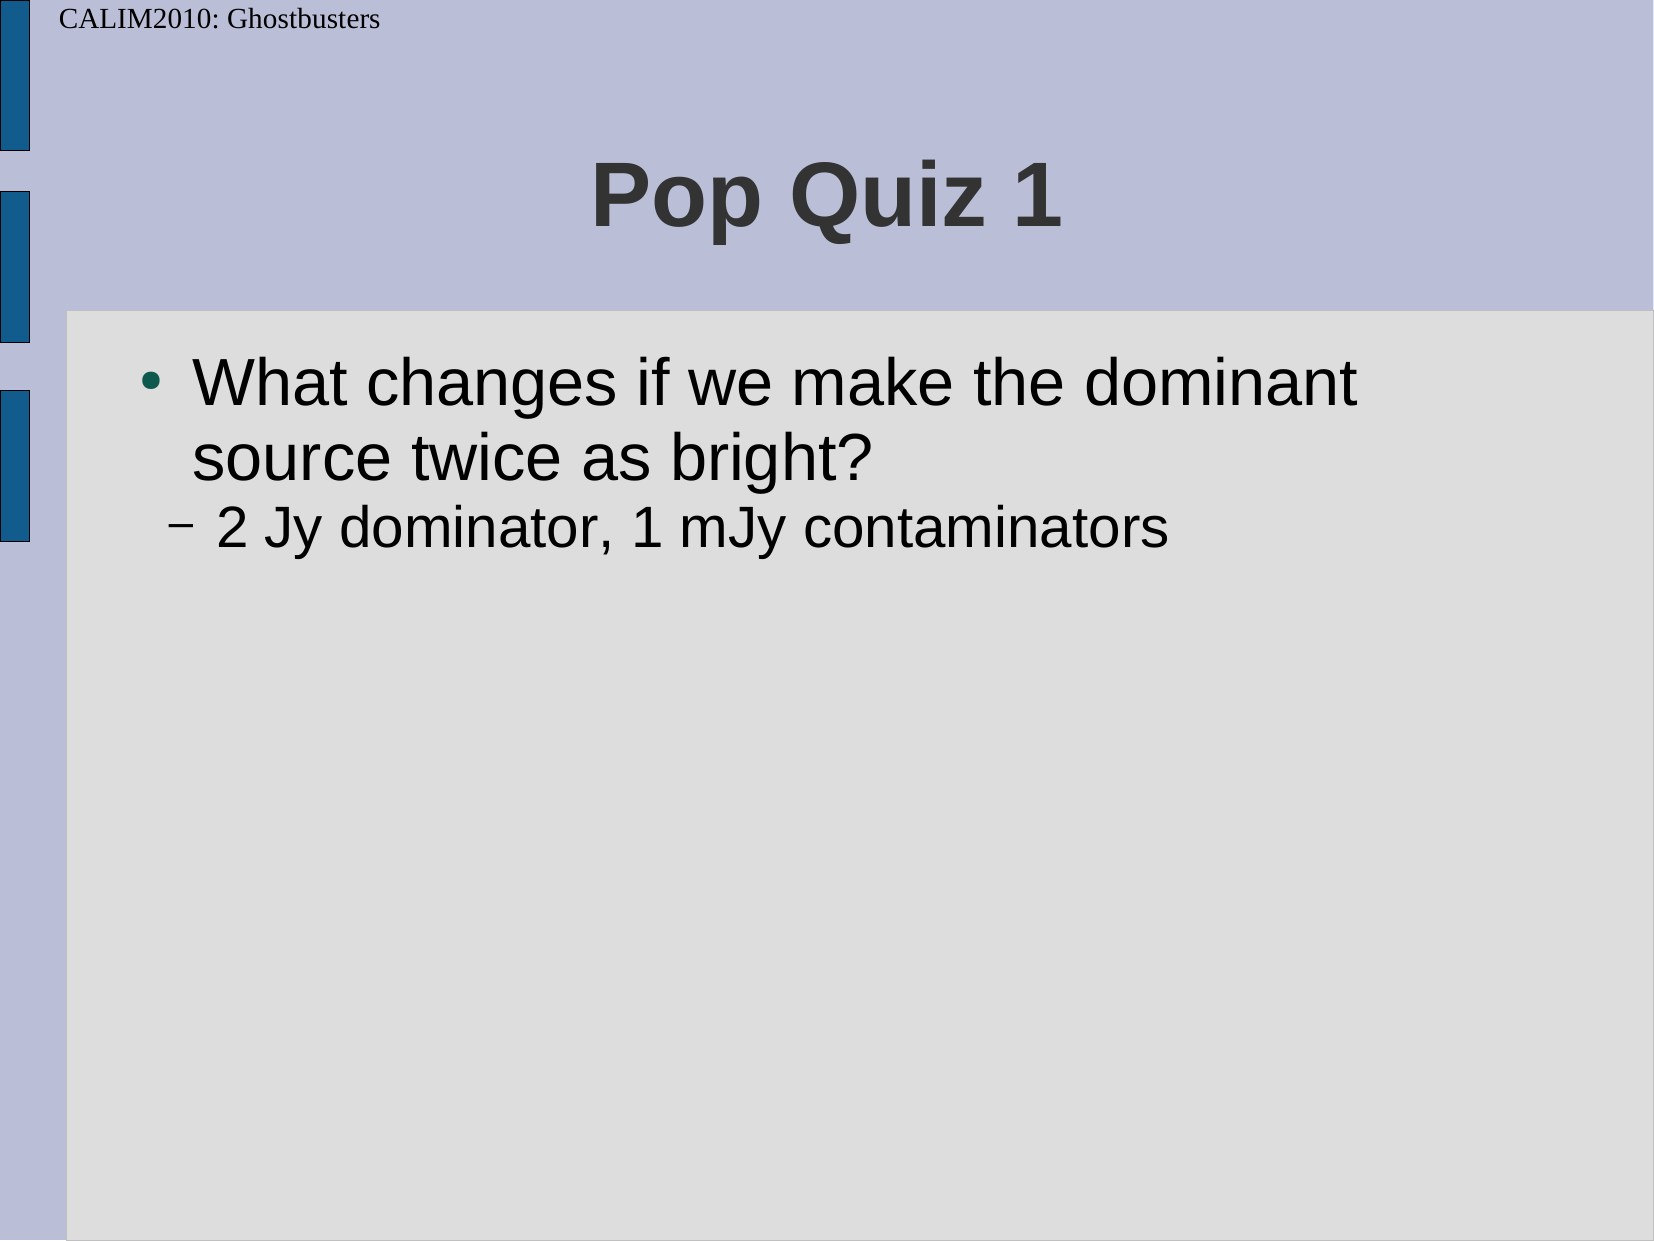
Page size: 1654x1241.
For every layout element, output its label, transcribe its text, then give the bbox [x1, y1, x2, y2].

list What changes if we make the dominant source twice as bright? 2 Jy dominator, 1 mJy contaminators [121, 344, 1534, 1149]
title Pop Quiz 1 [121, 91, 1534, 299]
